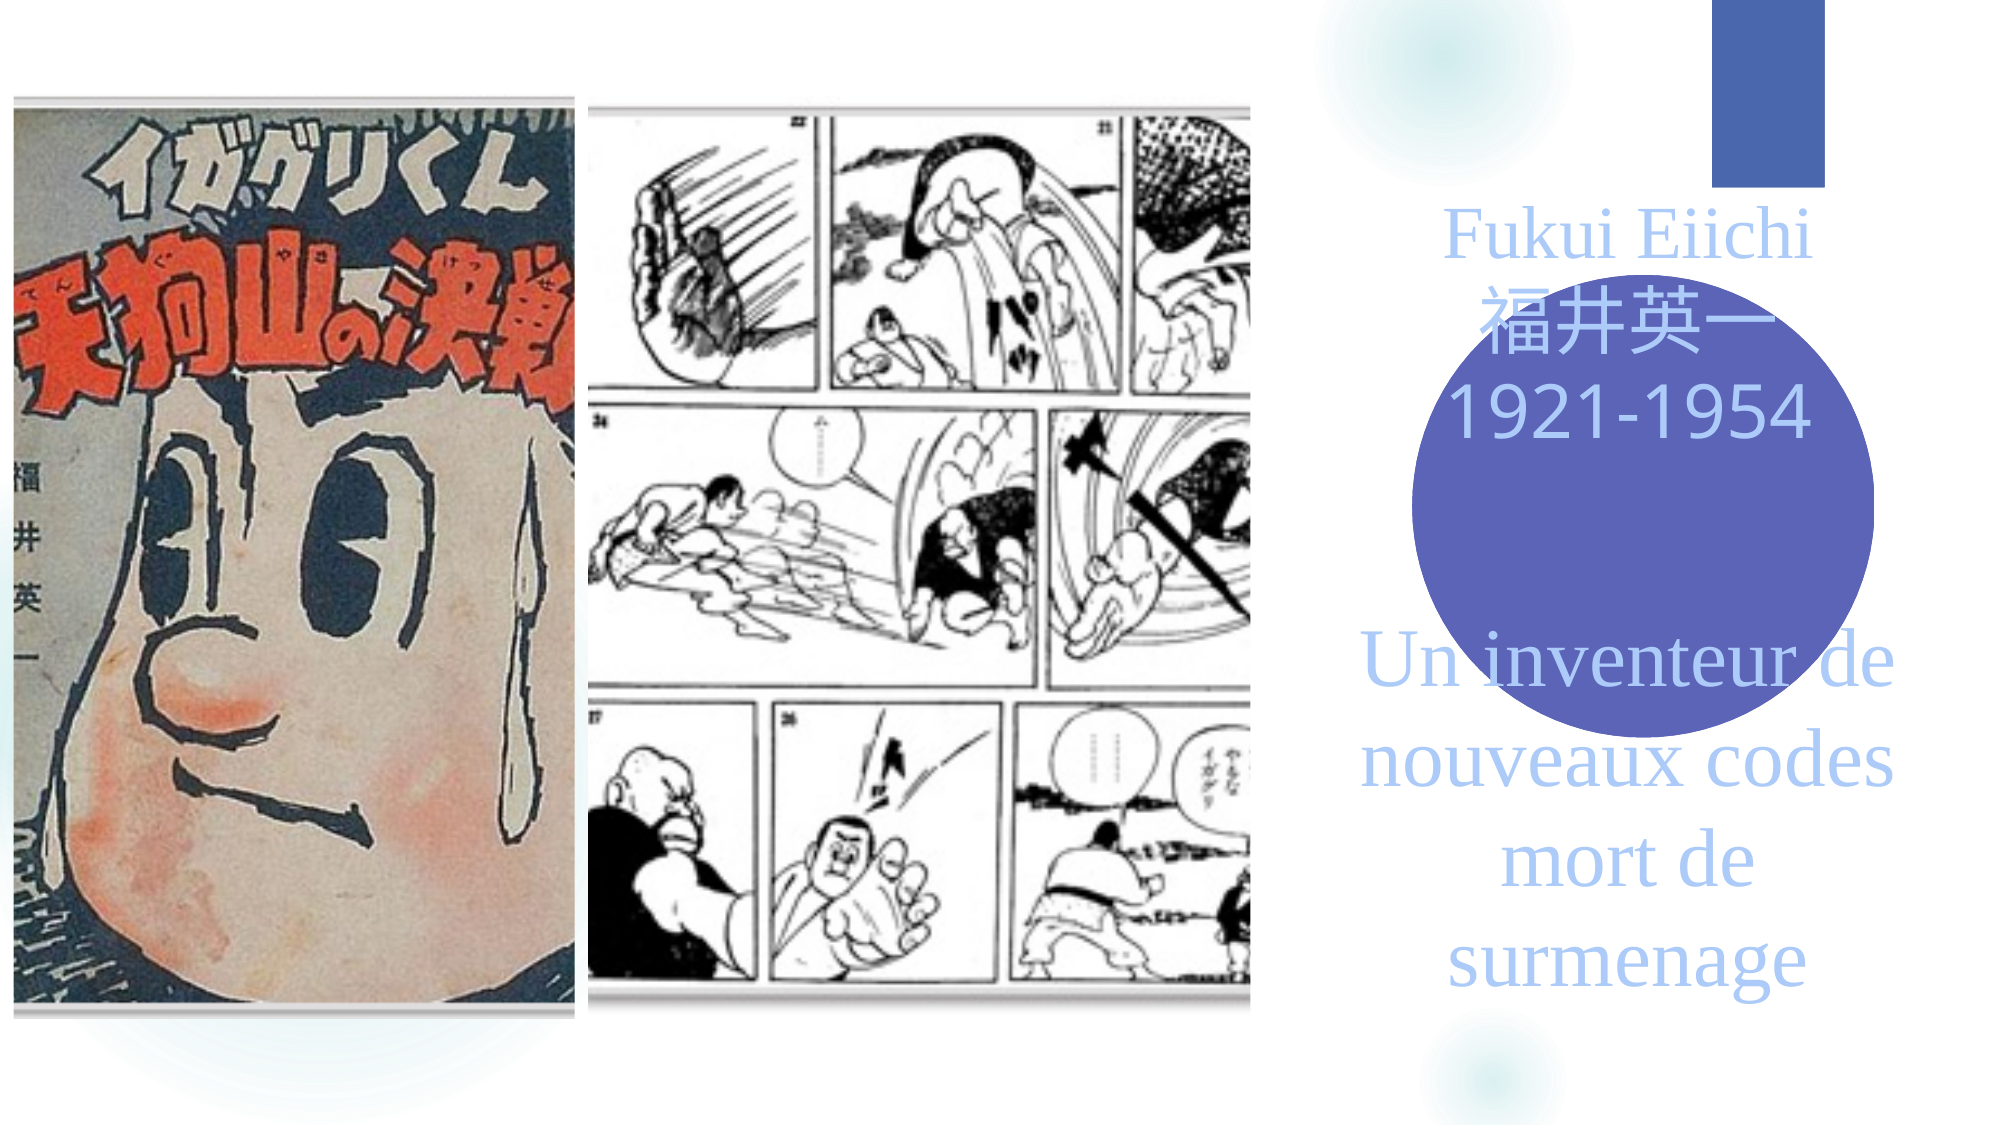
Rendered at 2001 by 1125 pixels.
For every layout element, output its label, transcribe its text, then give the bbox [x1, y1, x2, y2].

text_box [1712, 0, 1825, 188]
text_box [1580, 306, 1601, 324]
text_box [1531, 326, 1543, 333]
text_box [1416, 274, 1871, 464]
text_box [1514, 326, 1526, 333]
picture [1411, 1011, 1575, 1125]
title Fukui Eiichi 福井英一 1921-1954 Un inventeur de nouveaux codes mort de surmenage [1312, 464, 1945, 1011]
text_box [1531, 338, 1543, 346]
picture [1312, 0, 1576, 188]
text_box [1519, 303, 1539, 311]
picture [0, 93, 1251, 1125]
text_box [1514, 338, 1526, 346]
